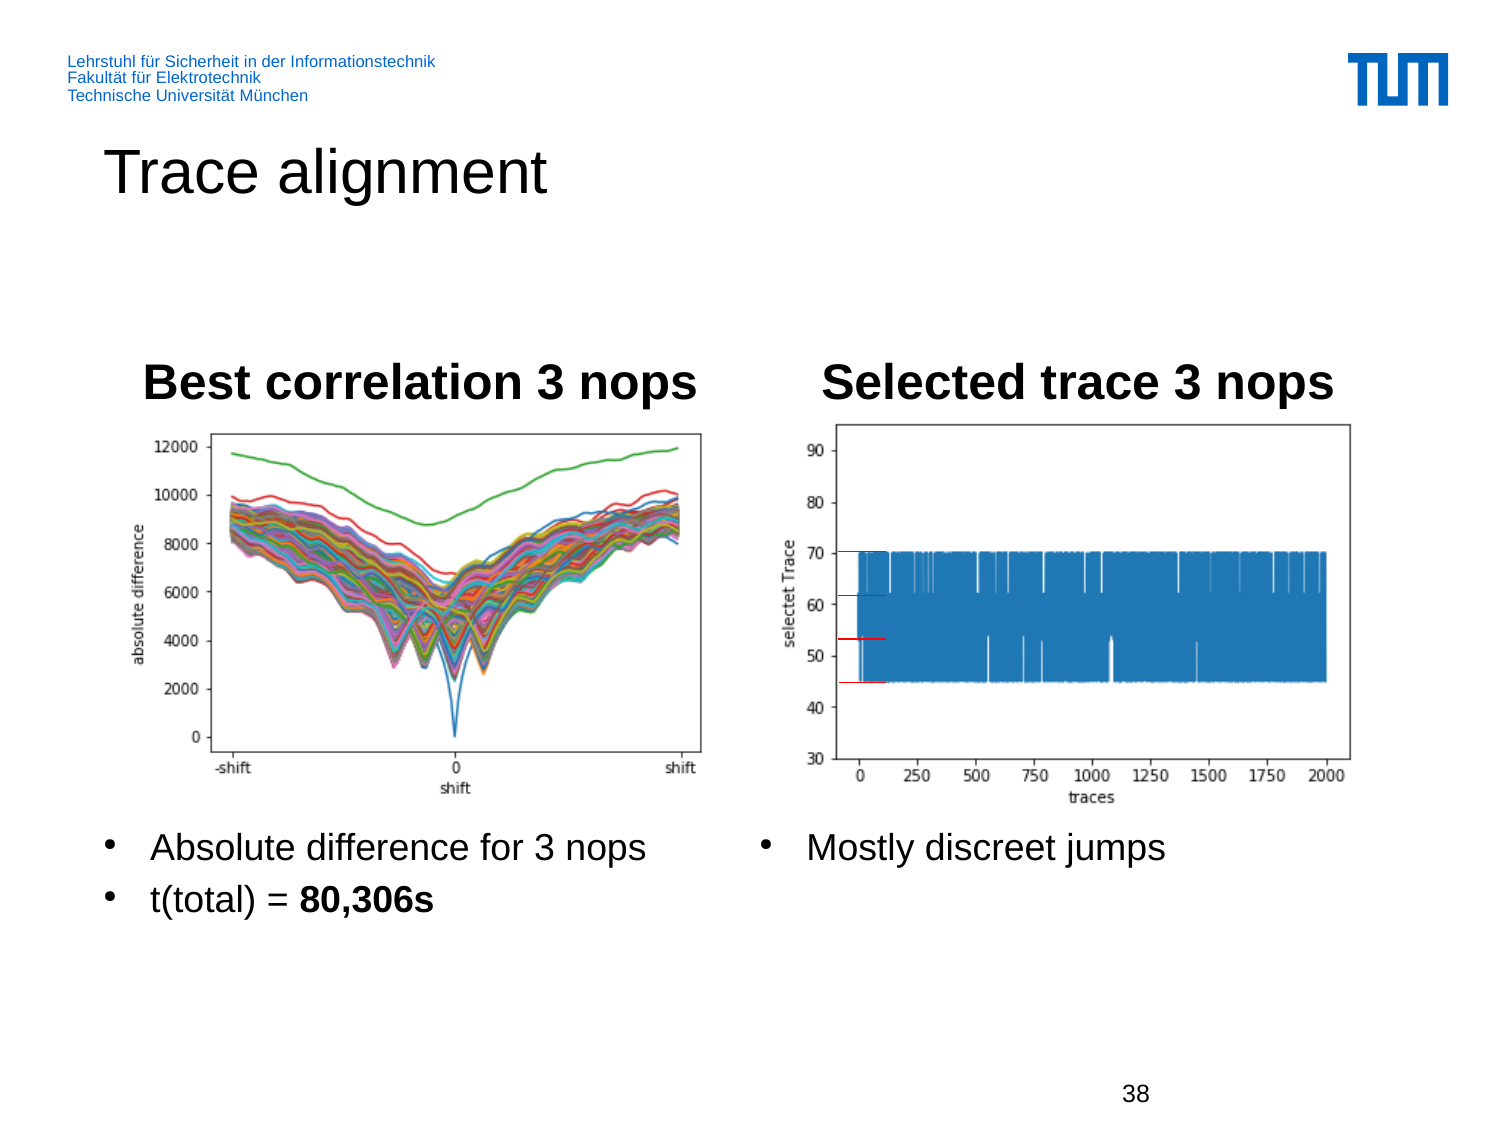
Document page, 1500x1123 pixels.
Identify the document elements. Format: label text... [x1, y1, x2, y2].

list Mostly discreet jumps [759, 409, 1398, 1013]
title Trace alignment [103, 59, 1398, 277]
list Absolute difference for 3 nops t(total) = 80,306s [103, 409, 739, 1013]
picture [773, 409, 1365, 817]
list Best correlation 3 nops [103, 275, 739, 409]
picture [123, 419, 715, 808]
list Selected trace 3 nops [759, 275, 1398, 409]
